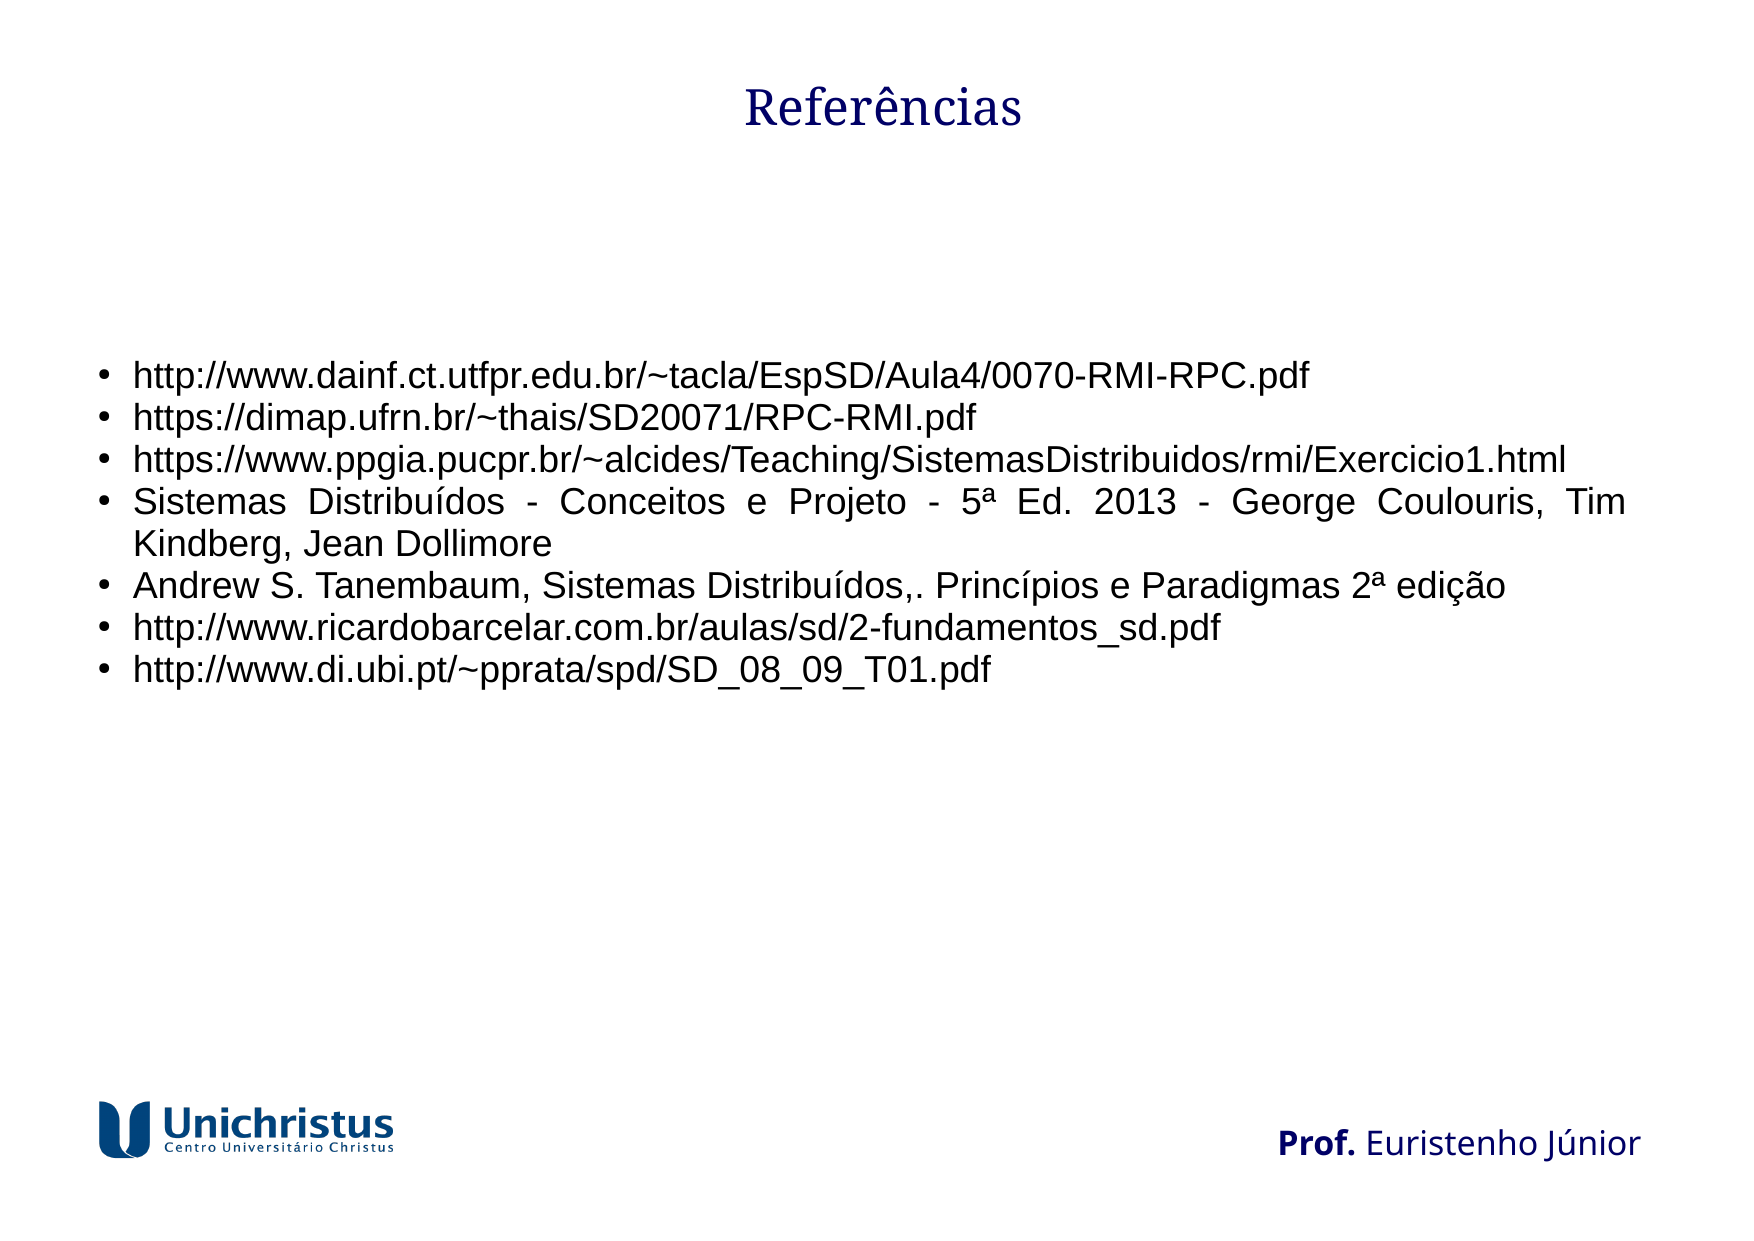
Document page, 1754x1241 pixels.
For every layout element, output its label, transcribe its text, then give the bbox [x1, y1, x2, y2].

text_box http://www.dainf.ct.utfpr.edu.br/~tacla/EspSD/Aula4/0070-RMI-RPC.pdf https://dimap.ufrn.br/~thais/SD20071/RPC-RMI.pdf https://www.ppgia.pucpr.br/~alcides/Teaching/SistemasDistribuidos/rmi/Exercicio1.html Sistemas Distribuídos - Conceitos e Projeto - 5ª Ed. 2013 - George Coulouris, Tim Kindberg, Jean Dollimore Andrew S. Tanembaum, Sistemas Distribuídos,. Princípios e Paradigmas 2ª edição http://www.ricardobarcelar.com.br/aulas/sd/2-fundamentos_sd.pdf http://www.di.ubi.pt/~pprata/spd/SD_08_09_T01.pdf [82, 347, 1642, 699]
picture [94, 1098, 398, 1160]
text_box Prof. Euristenho Júnior [1262, 1111, 1695, 1167]
text_box Referências [730, 64, 1030, 161]
